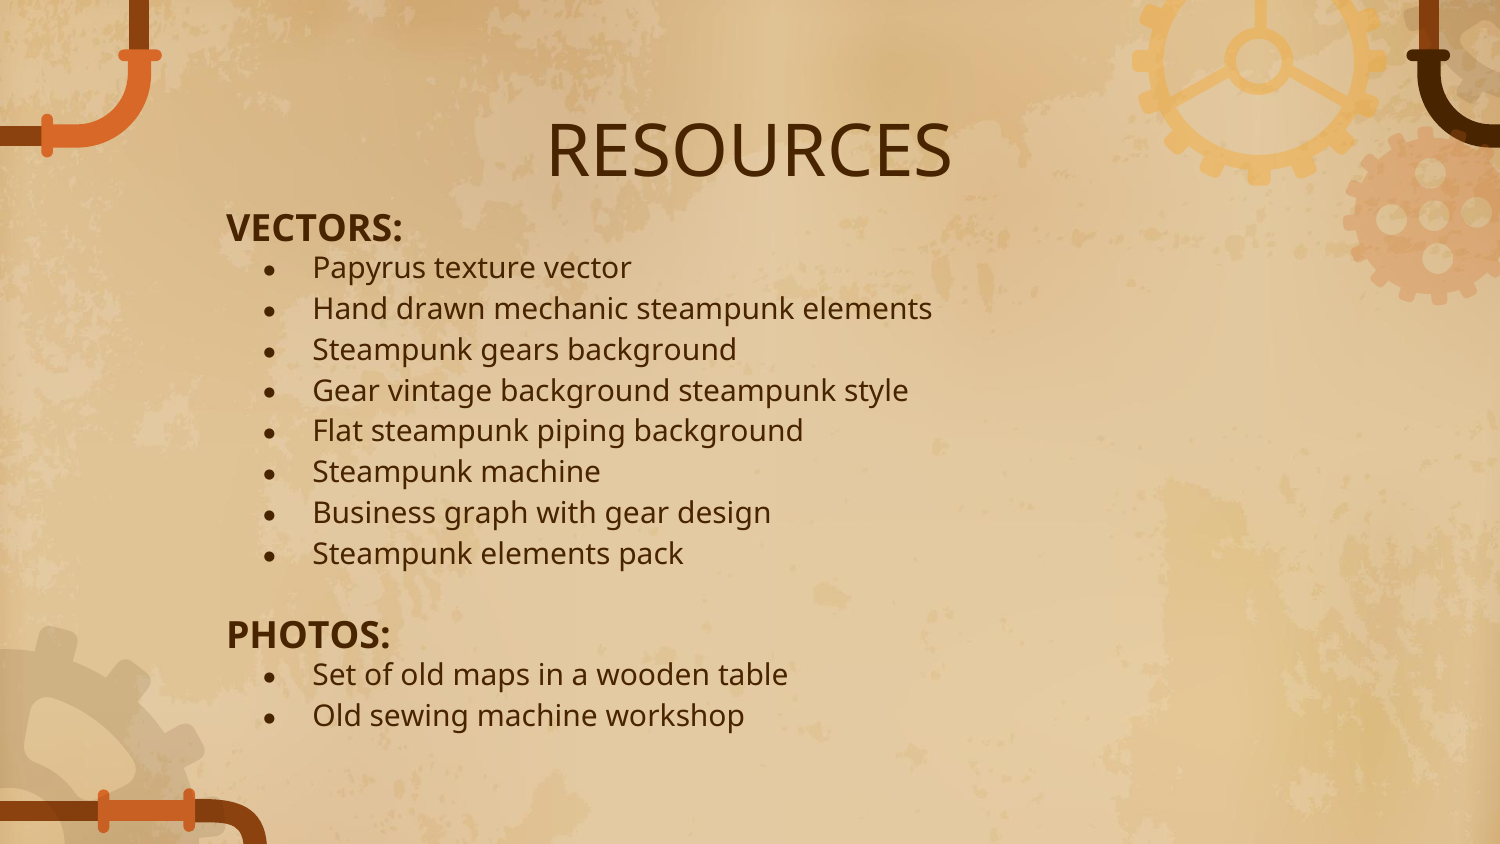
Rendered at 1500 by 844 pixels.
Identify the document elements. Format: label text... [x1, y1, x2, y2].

title RESOURCES [116, 88, 1384, 166]
list VECTORS: Papyrus texture vector Hand drawn mechanic steampunk elements Steampunk gears background Gear vintage background steampunk style Flat steampunk piping background Steampunk machine Business graph with gear design Steampunk elements pack PHOTOS: Set of old maps in a wooden table Old sewing machine workshop [211, 189, 1290, 756]
